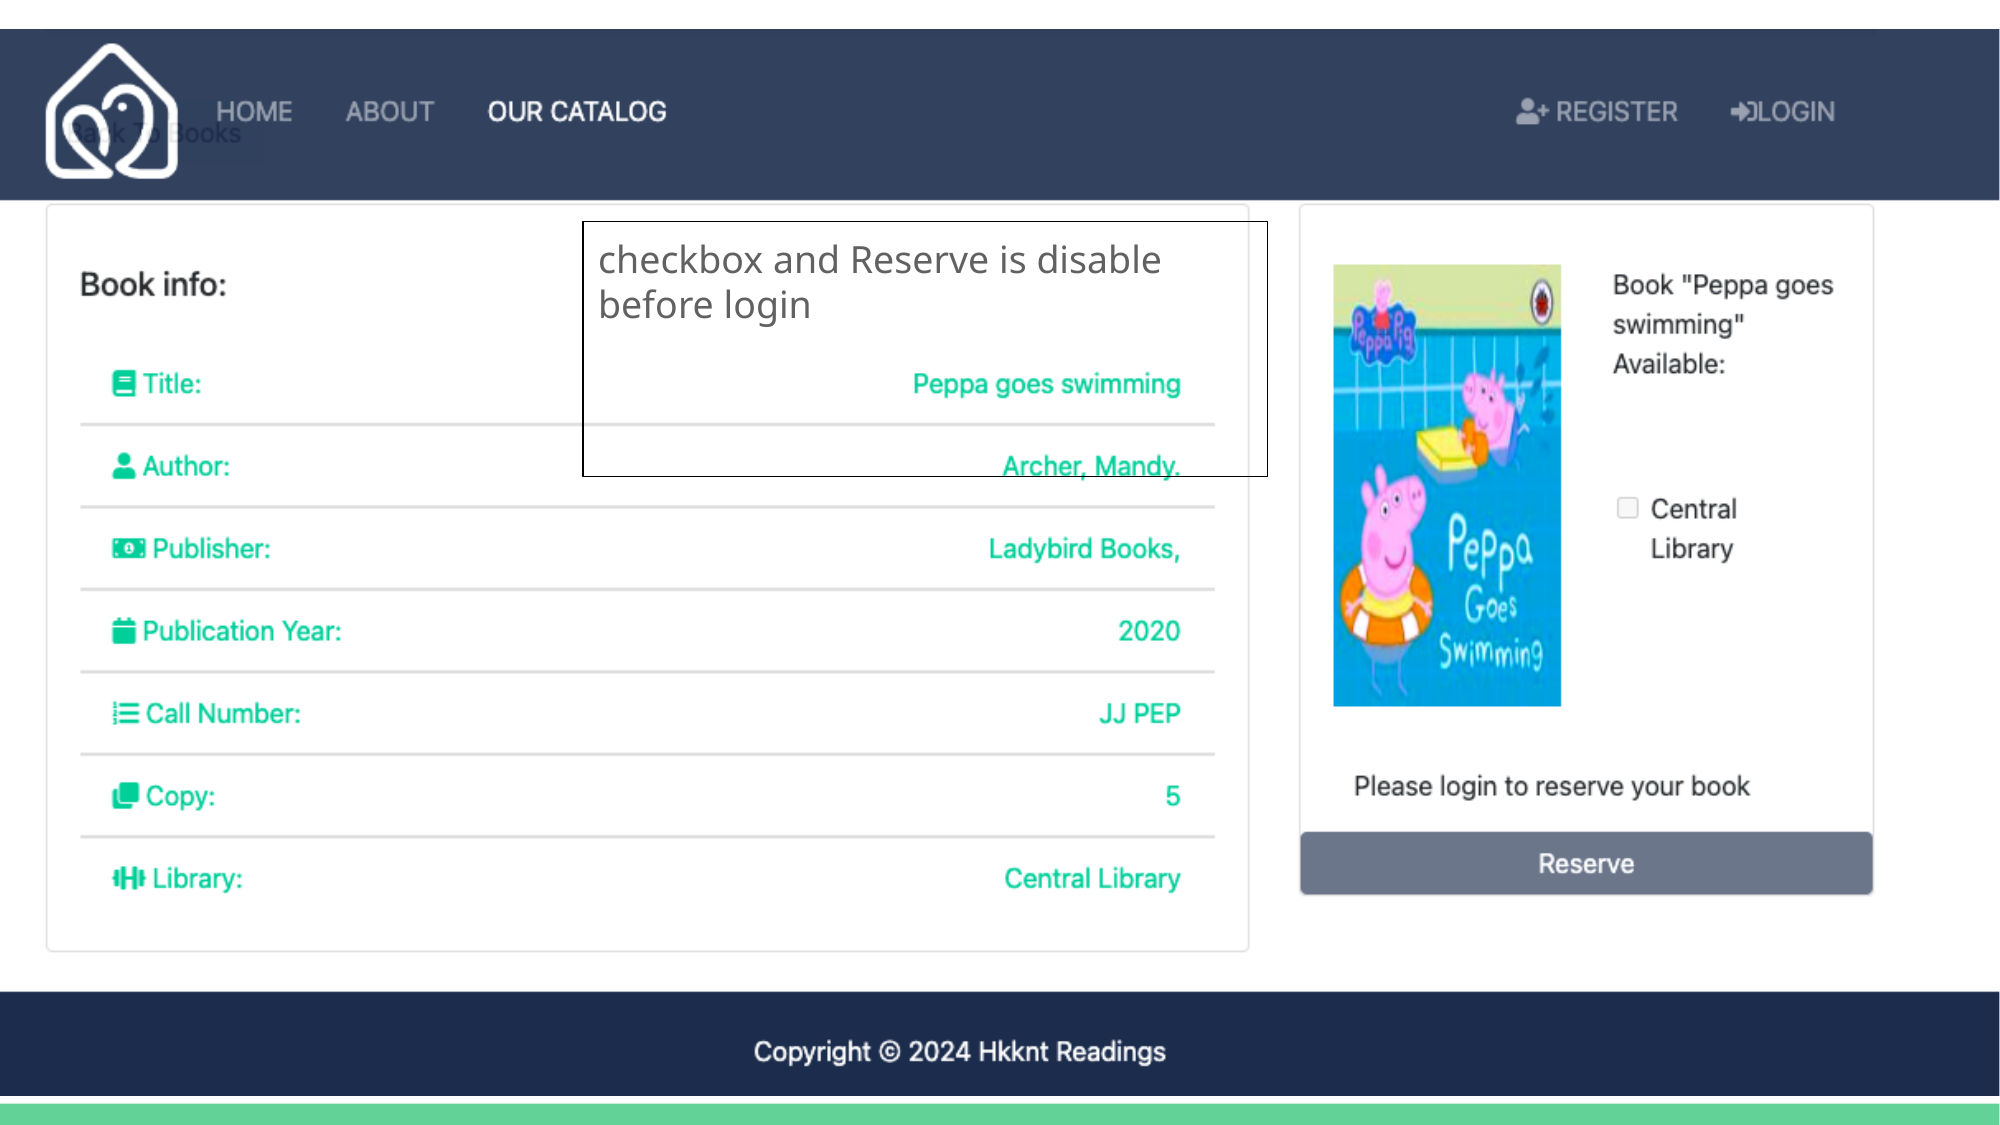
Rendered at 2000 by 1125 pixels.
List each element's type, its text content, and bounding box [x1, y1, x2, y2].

text_box checkbox and Reserve is disable before login [583, 221, 1268, 477]
picture [0, 29, 2000, 1096]
